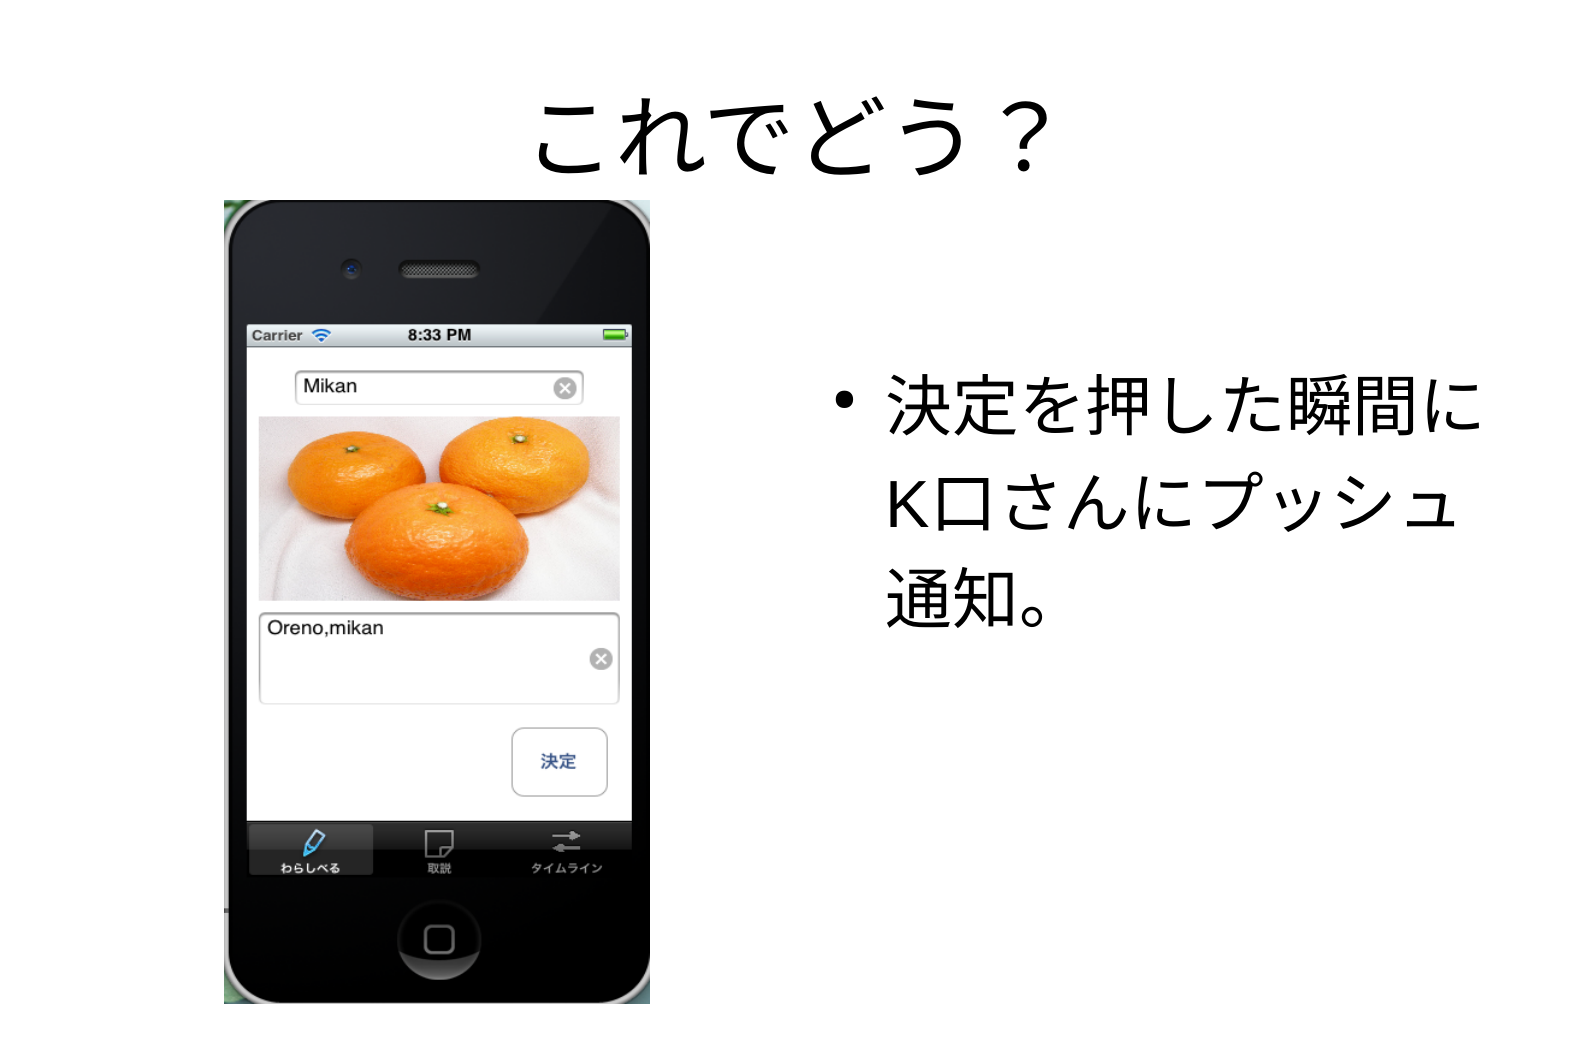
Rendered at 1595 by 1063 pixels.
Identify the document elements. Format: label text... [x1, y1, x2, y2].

picture [224, 200, 650, 1004]
list 決定を押した瞬間にK口さんにプッシュ通知。 [814, 248, 1516, 936]
title これでどう？ [79, 42, 1515, 220]
